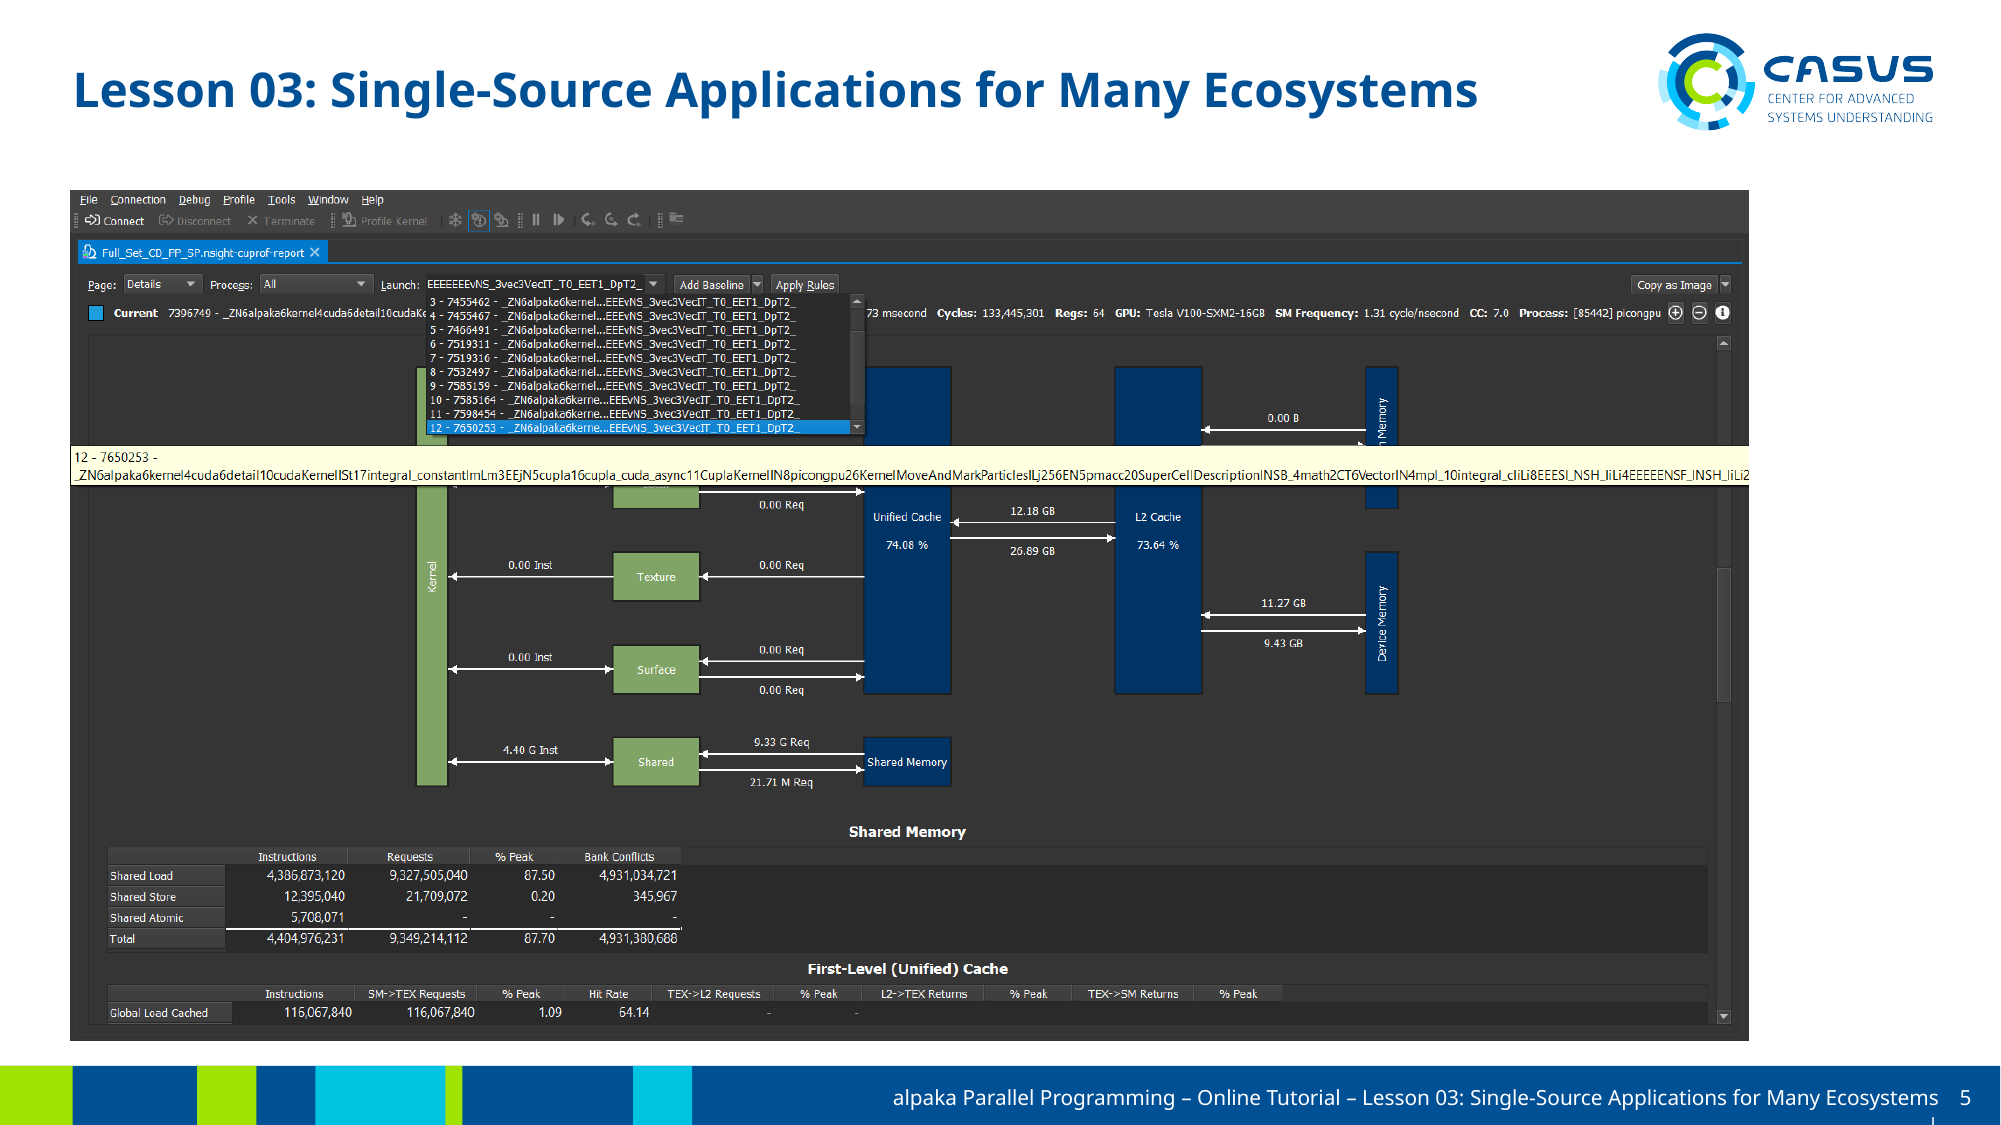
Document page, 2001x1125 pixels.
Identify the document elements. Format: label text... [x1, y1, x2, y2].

picture [1658, 33, 1933, 131]
picture [70, 190, 1749, 1041]
title Lesson 03: Single-Source Applications for Many Ecosystems [72, 54, 1620, 123]
